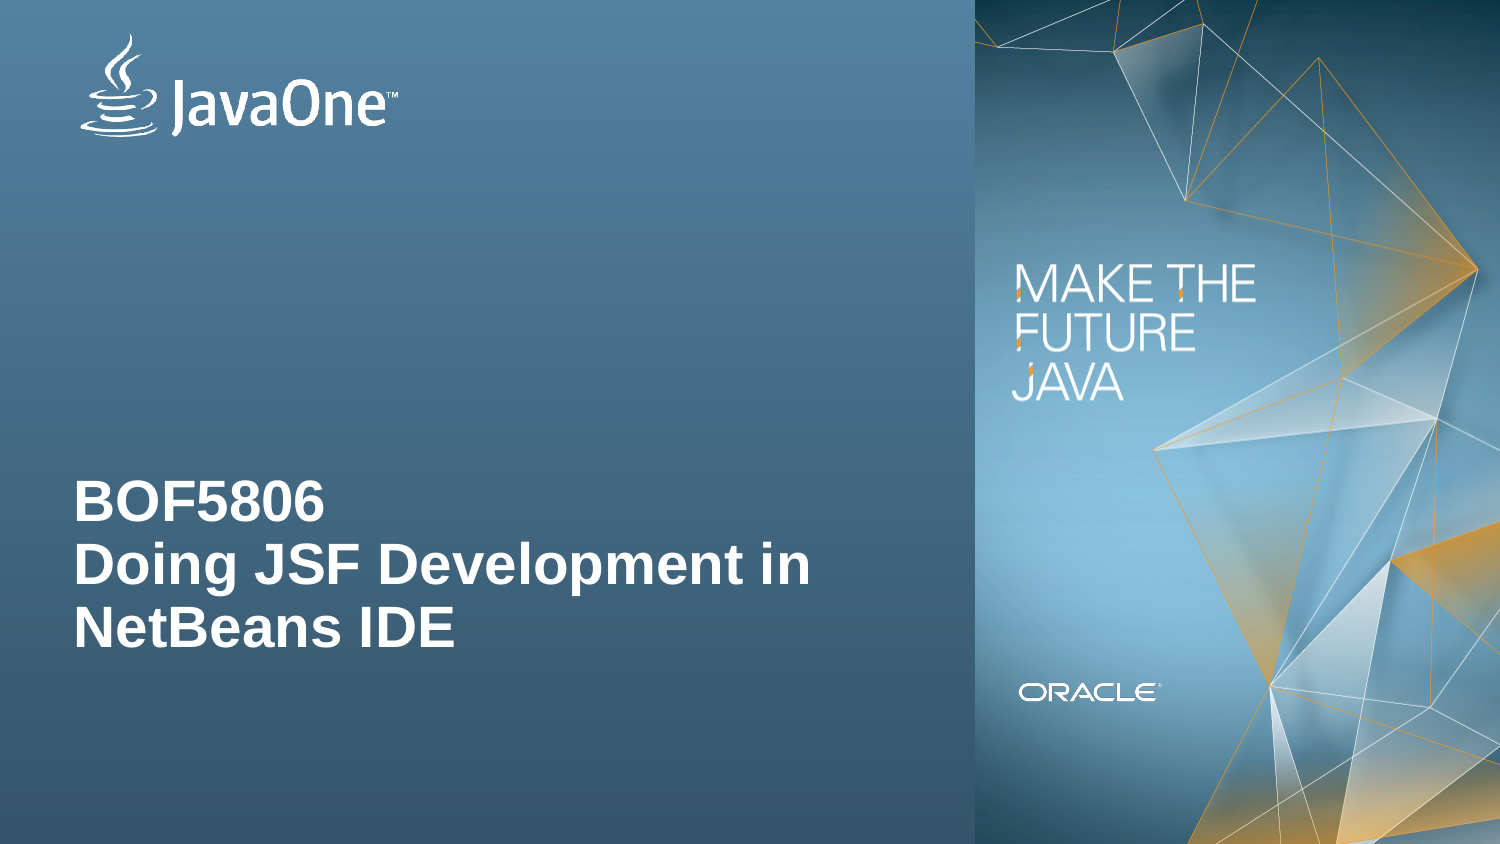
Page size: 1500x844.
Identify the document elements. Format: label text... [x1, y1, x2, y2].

title BOF5806 Doing JSF Development in NetBeans IDE [74, 210, 899, 661]
picture [975, 0, 1500, 844]
picture [47, 0, 431, 170]
